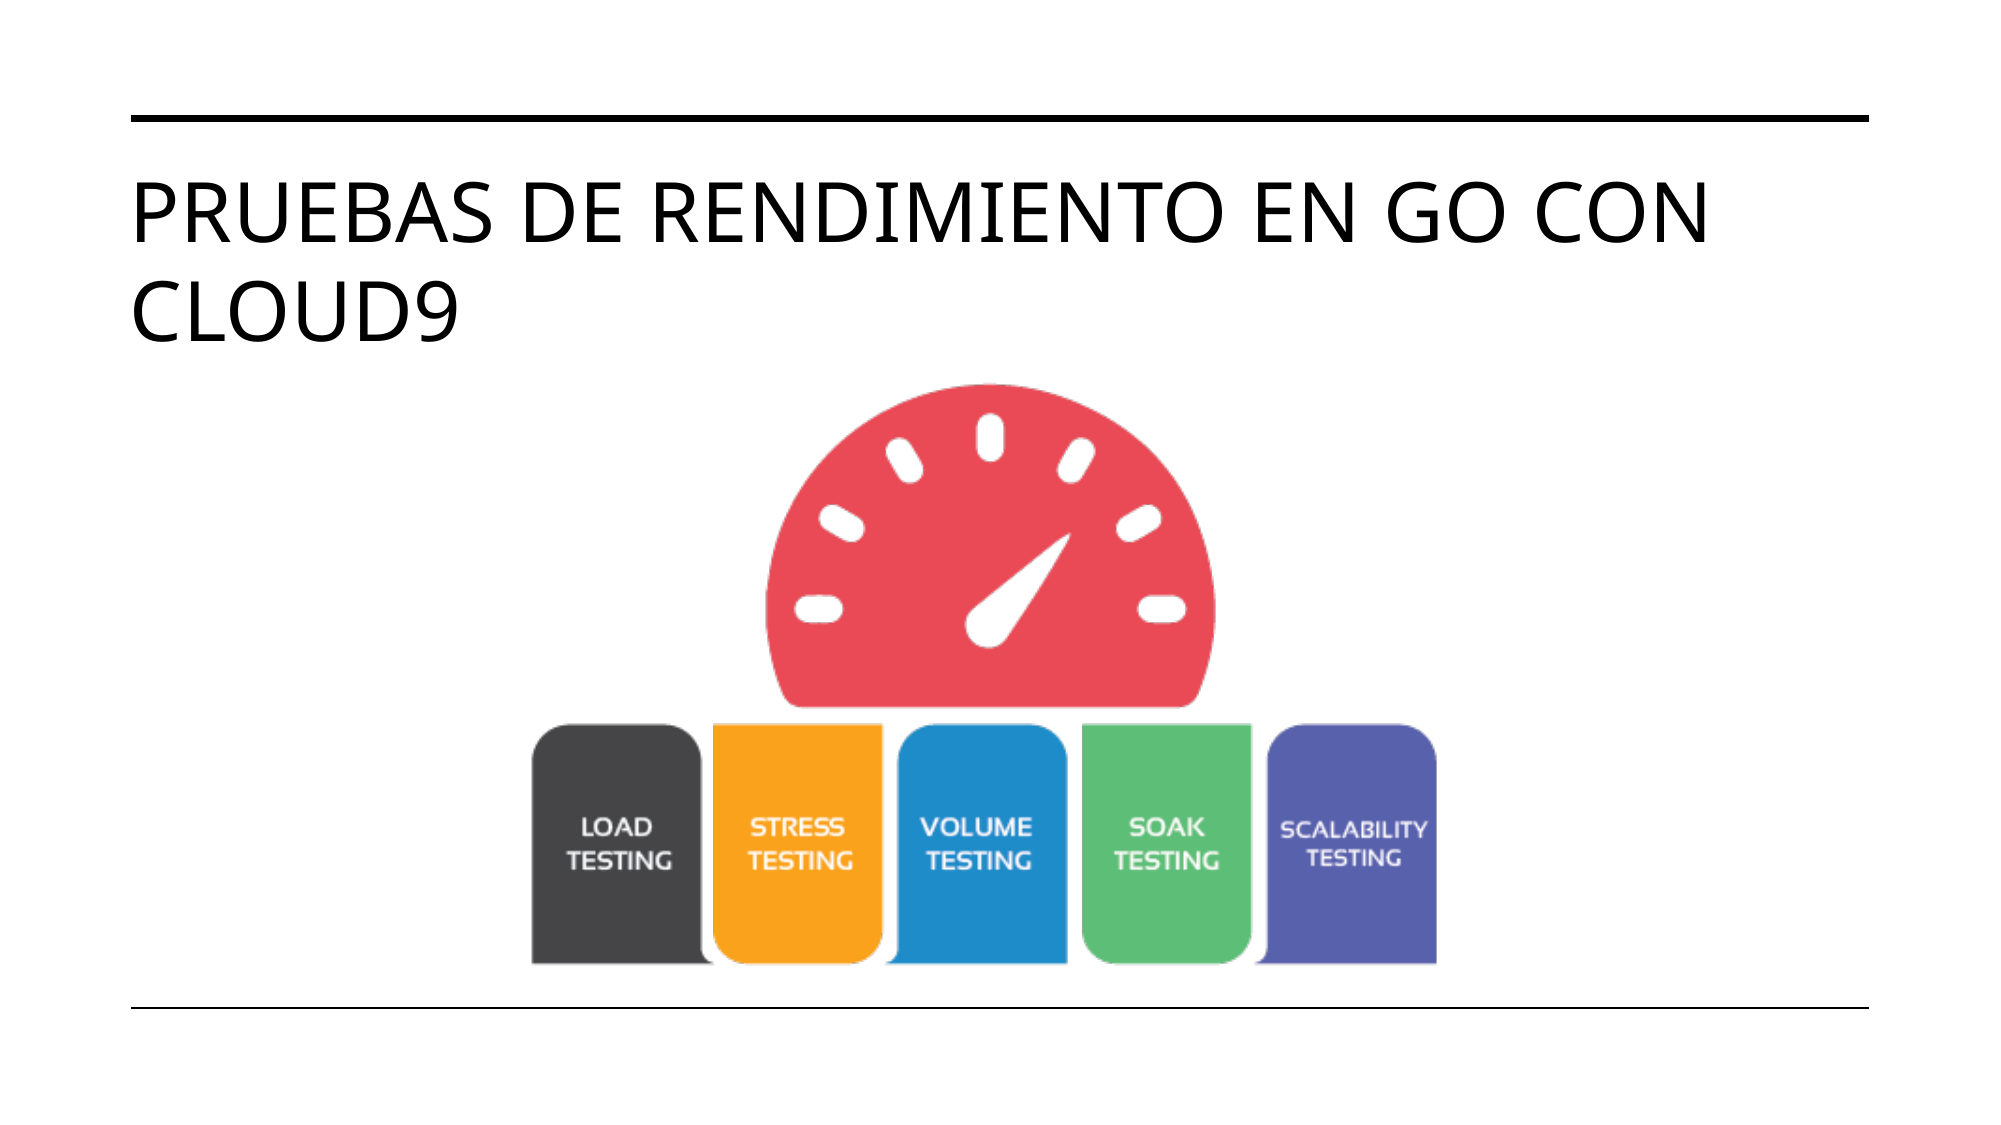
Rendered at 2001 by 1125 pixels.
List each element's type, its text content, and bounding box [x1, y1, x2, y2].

picture [521, 376, 1463, 973]
title PRUEBAS DE RENDIMIENTO EN GO CON CLOUD9 [114, 151, 1869, 377]
